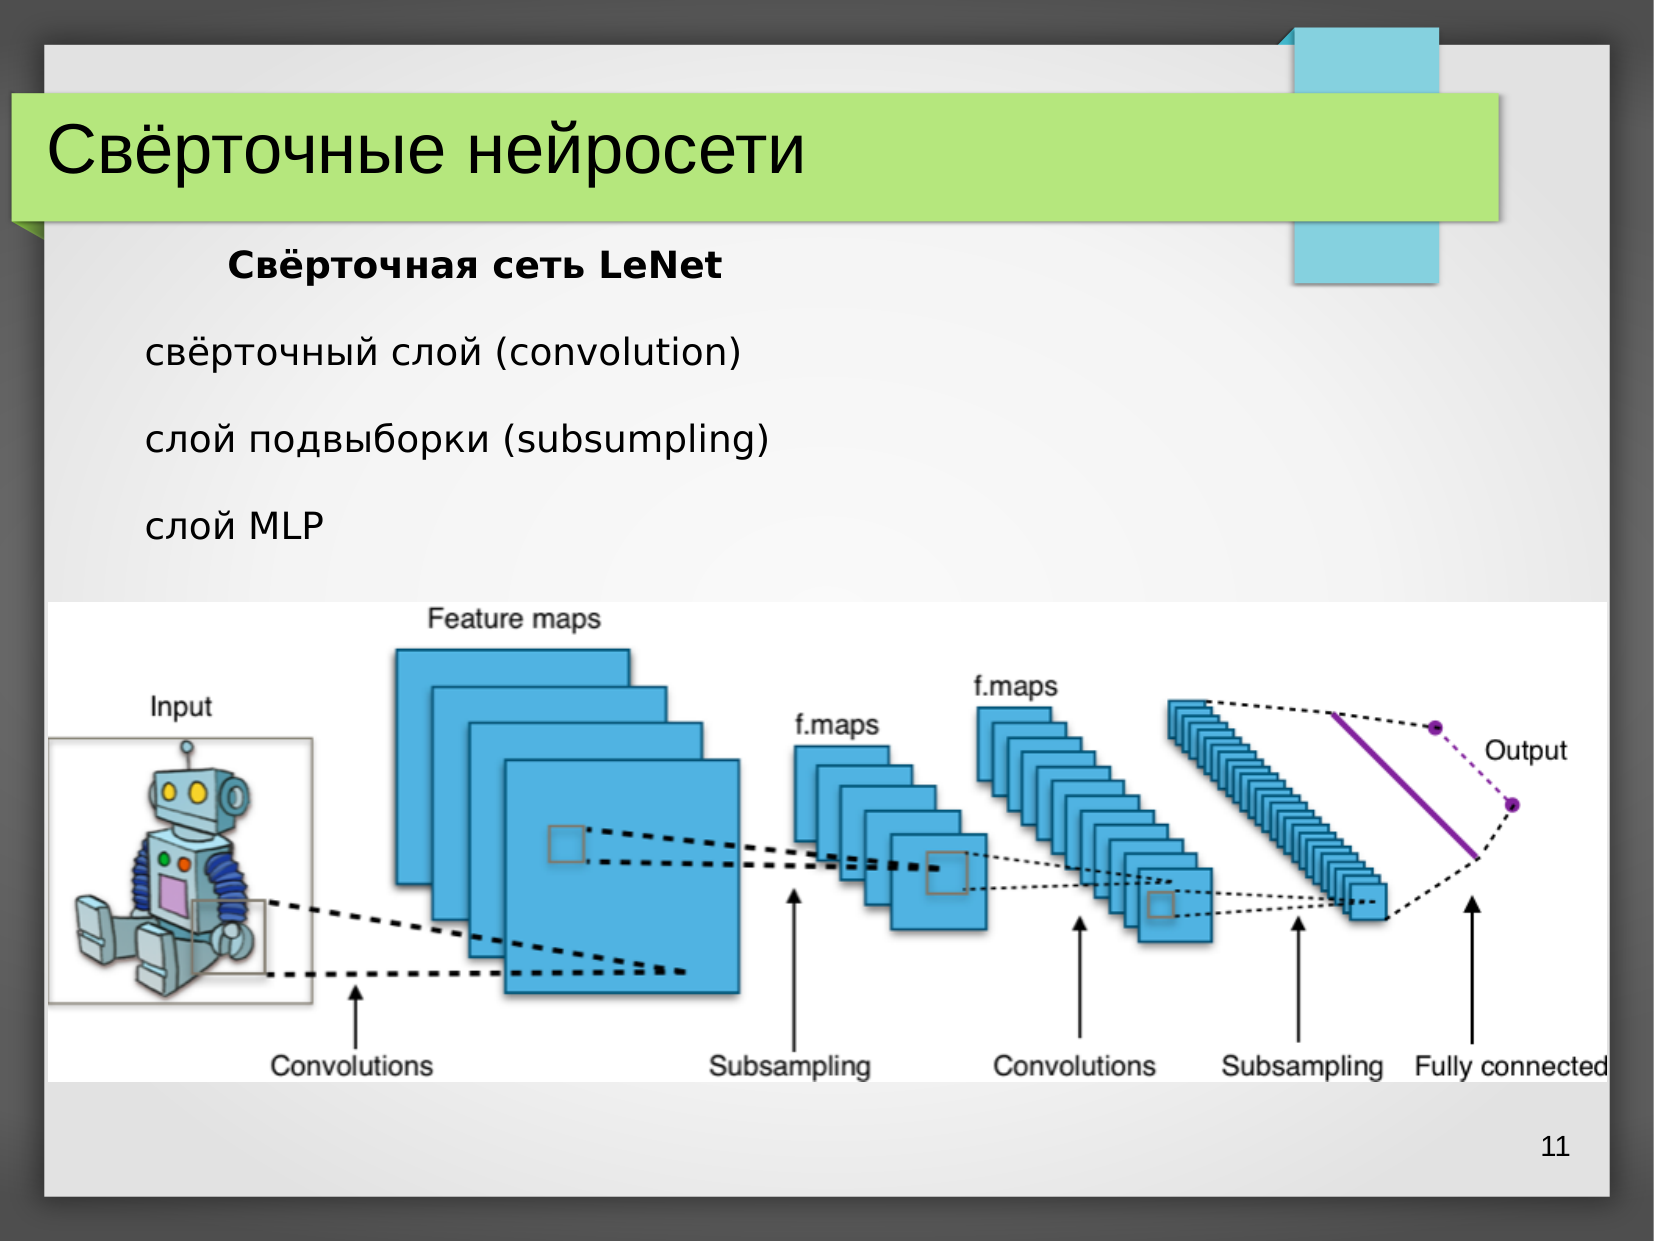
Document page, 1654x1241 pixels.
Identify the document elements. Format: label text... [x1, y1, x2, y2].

title Свёрточные нейросети [46, 109, 1499, 190]
picture [0, 0, 1654, 1241]
text_box Свёрточная сеть LeNet свёрточный слой (convolution) слой подвыборки (subsumpling) cлой MLP [129, 236, 821, 602]
